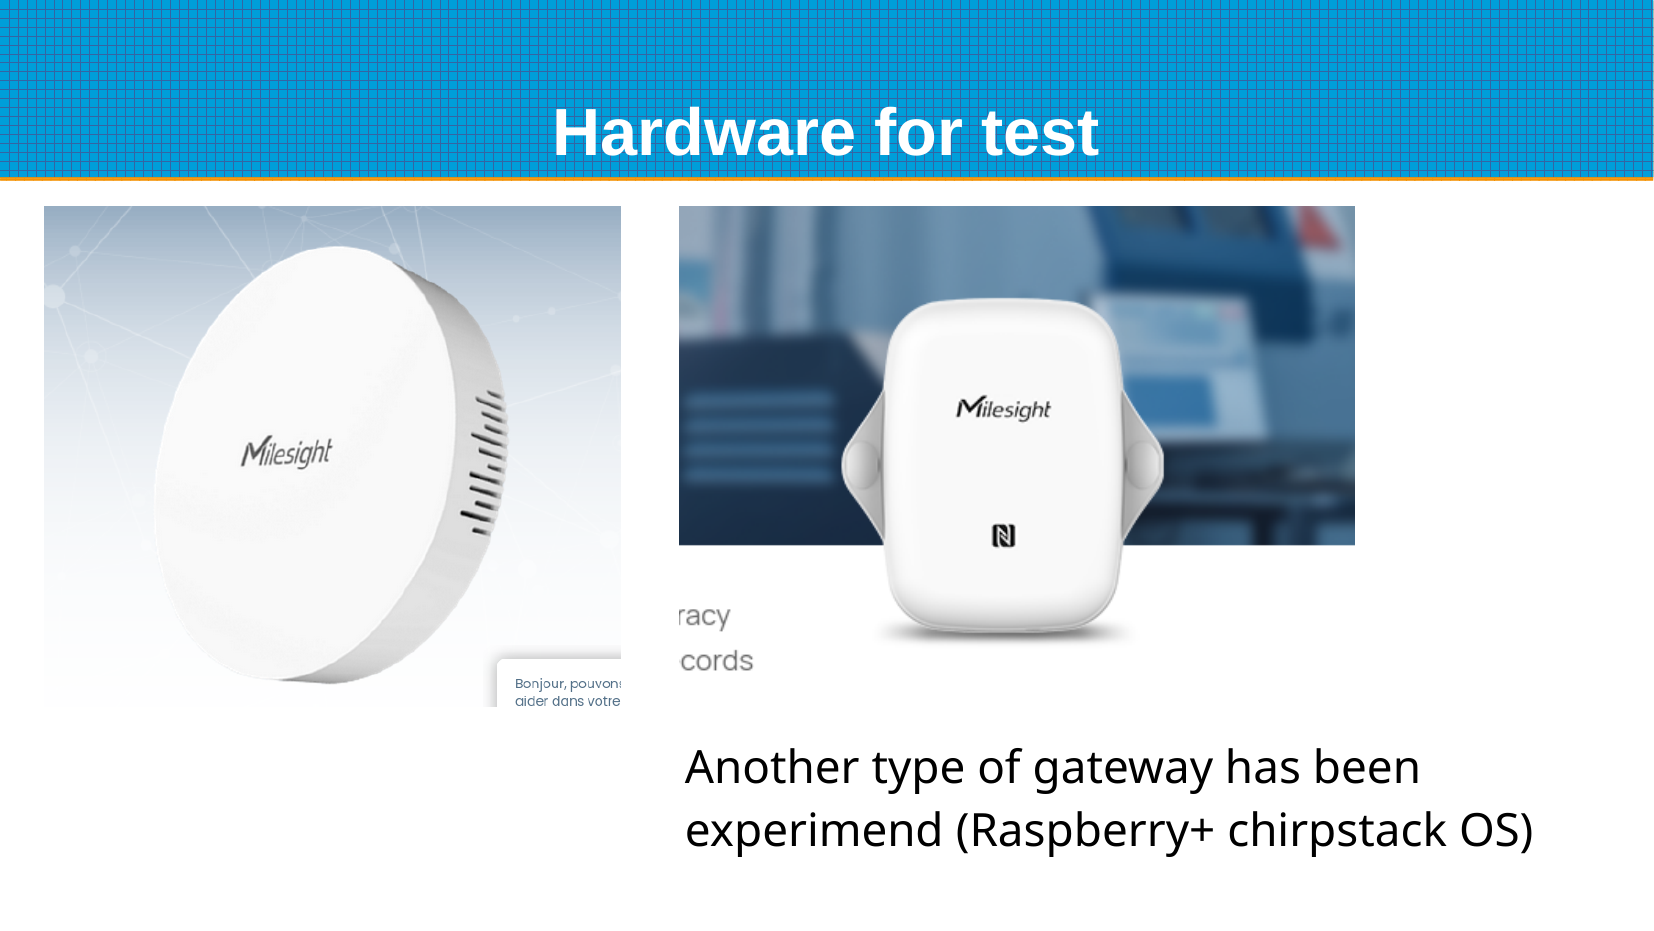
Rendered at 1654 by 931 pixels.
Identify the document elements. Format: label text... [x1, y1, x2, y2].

picture [679, 206, 1355, 711]
title Hardware for test [82, 14, 1571, 171]
text_box Another type of gateway has been experimend (Raspberry+ chirpstack OS) [679, 711, 1595, 884]
picture [44, 206, 621, 707]
